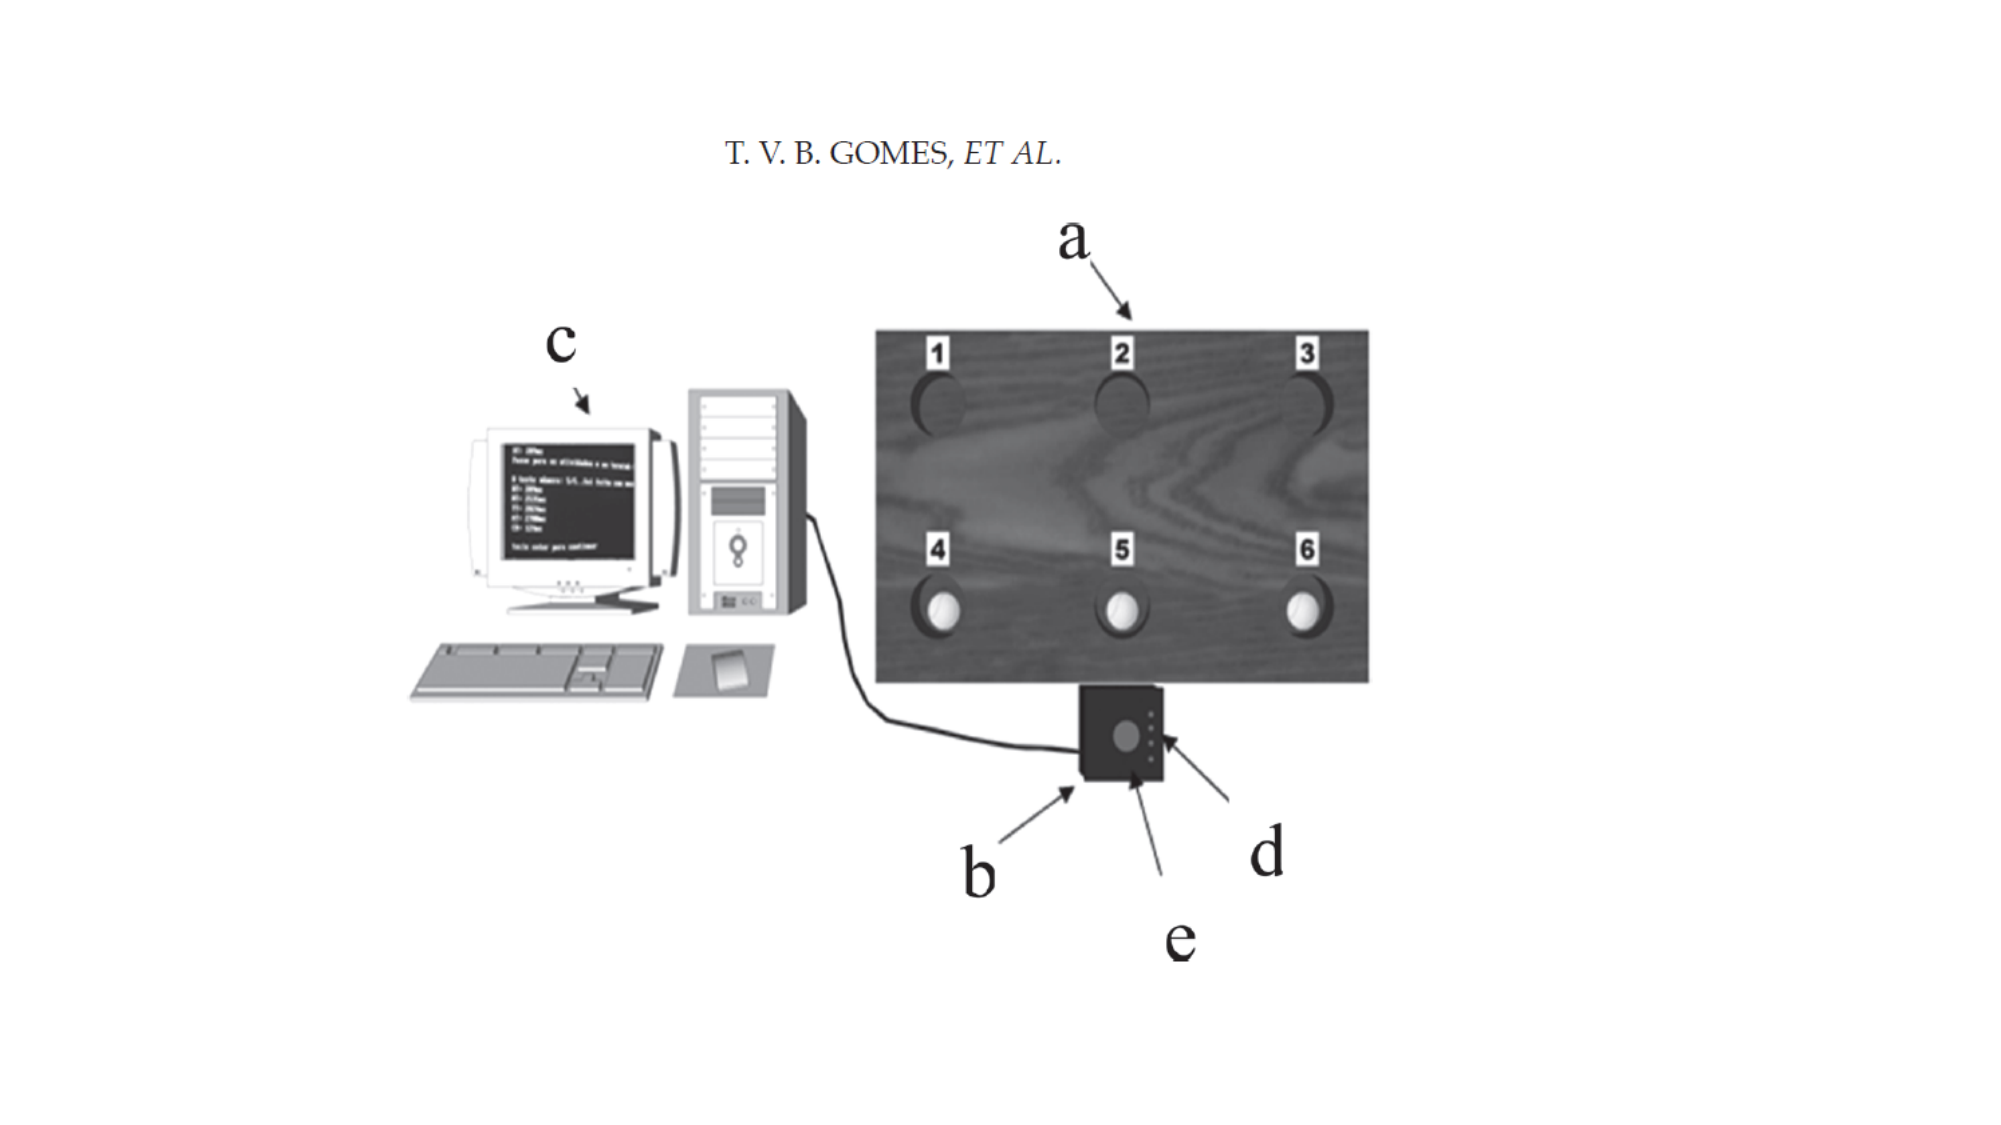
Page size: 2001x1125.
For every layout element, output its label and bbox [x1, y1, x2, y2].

picture [332, 100, 1546, 970]
